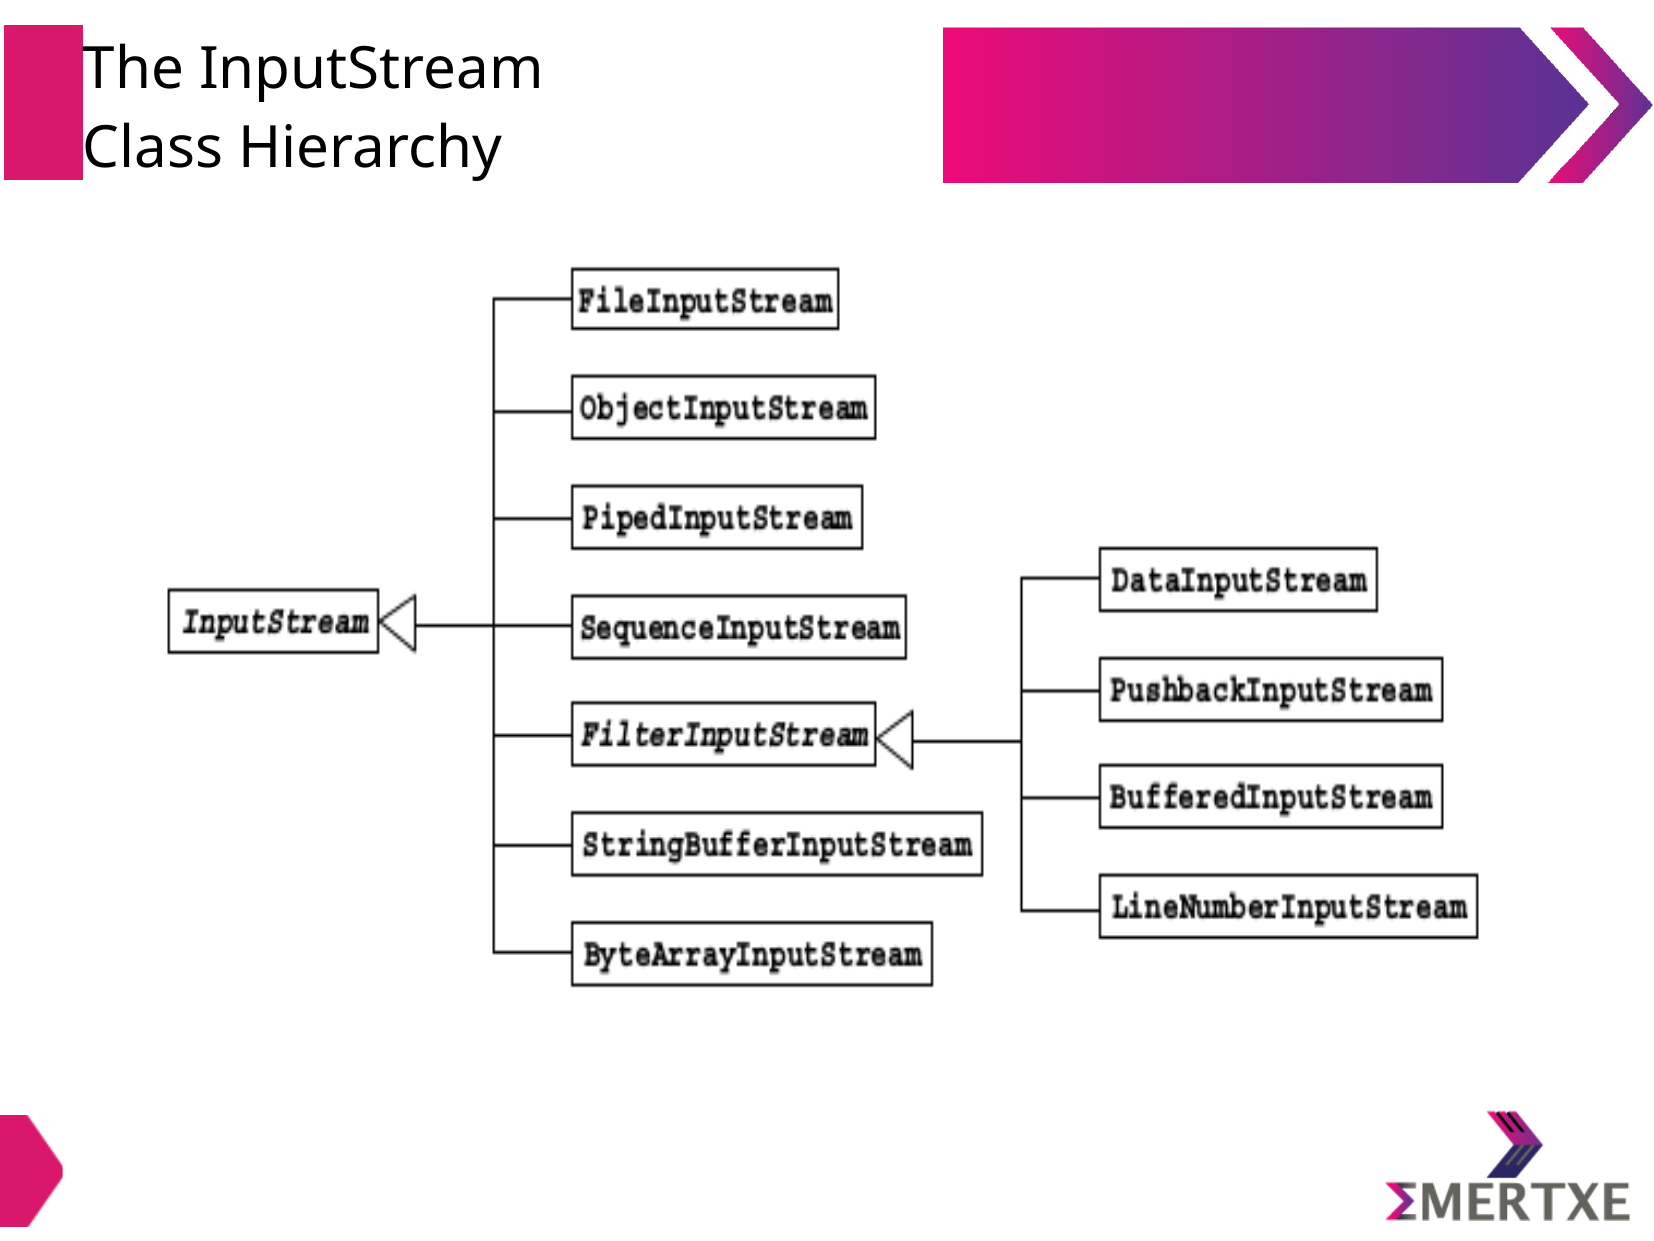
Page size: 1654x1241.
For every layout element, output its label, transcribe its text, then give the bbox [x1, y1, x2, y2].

title The InputStream Class Hierarchy [82, 2, 1571, 210]
picture [1571, 27, 1653, 183]
picture [105, 239, 1516, 1036]
picture [1385, 1107, 1631, 1221]
